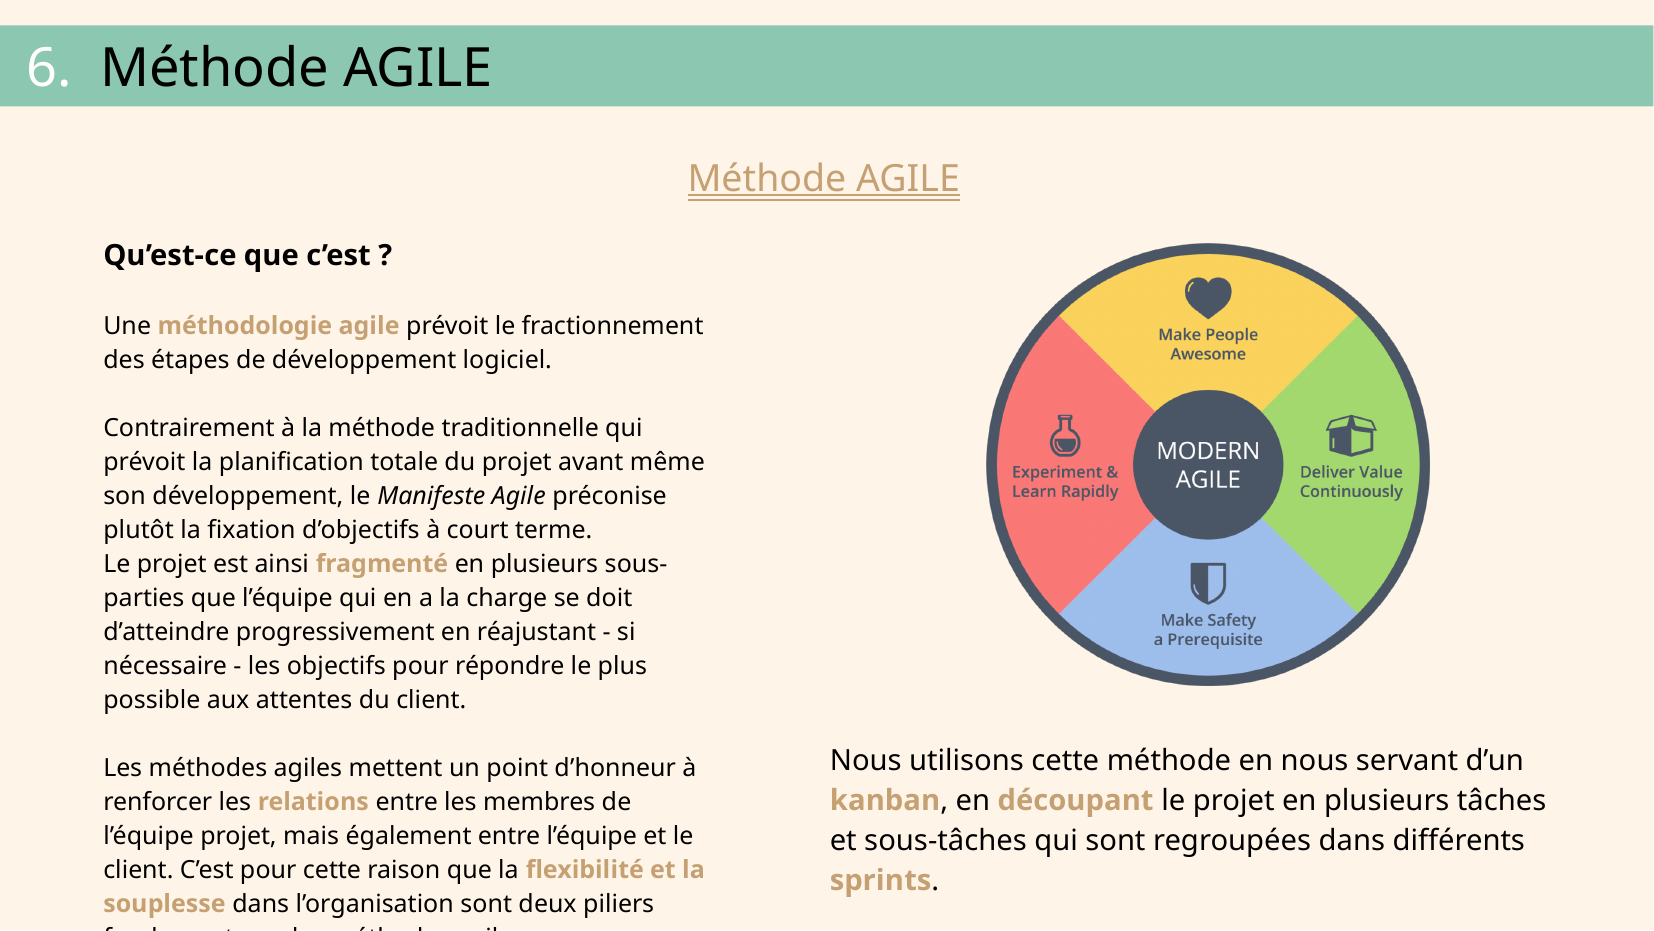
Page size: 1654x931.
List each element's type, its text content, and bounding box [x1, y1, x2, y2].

title 6. Méthode AGILE [0, 25, 1654, 107]
picture [986, 243, 1430, 686]
text_box Qu’est-ce que c’est ? Une méthodologie agile prévoit le fractionnement des étapes de développement logiciel. Contrairement à la méthode traditionnelle qui prévoit la planification totale du projet avant même son développement, le Manifeste Agile préconise plutôt la fixation d’objectifs à court terme. Le projet est ainsi fragmenté en plusieurs sous-parties que l’équipe qui en a la charge se doit d’atteindre progressivement en réajustant - si nécessaire - les objectifs pour répondre le plus possible aux attentes du client. Les méthodes agiles mettent un point d’honneur à renforcer les relations entre les membres de l’équipe projet, mais également entre l’équipe et le client. C’est pour cette raison que la flexibilité et la souplesse dans l’organisation sont deux piliers fondamentaux des méthodes agile. [88, 226, 739, 891]
text_box Nous utilisons cette méthode en nous servant d’un kanban, en découpant le projet en plusieurs tâches et sous-tâches qui sont regroupées dans différents sprints. [814, 732, 1583, 885]
text_box Méthode AGILE [661, 147, 987, 207]
